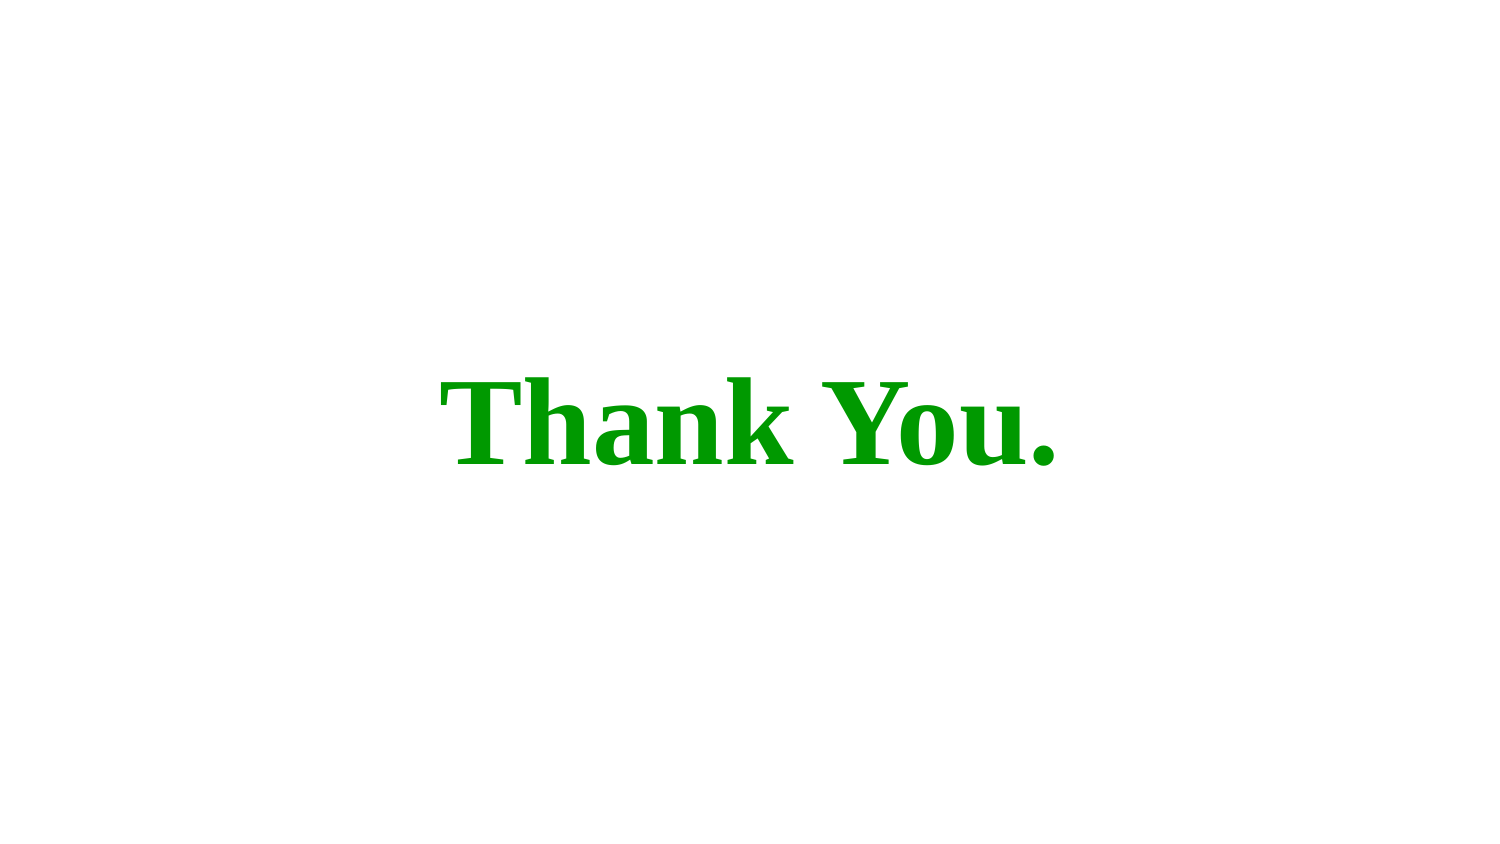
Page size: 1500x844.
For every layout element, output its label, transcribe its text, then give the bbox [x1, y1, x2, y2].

subtitle Thank You. [75, 96, 1426, 748]
